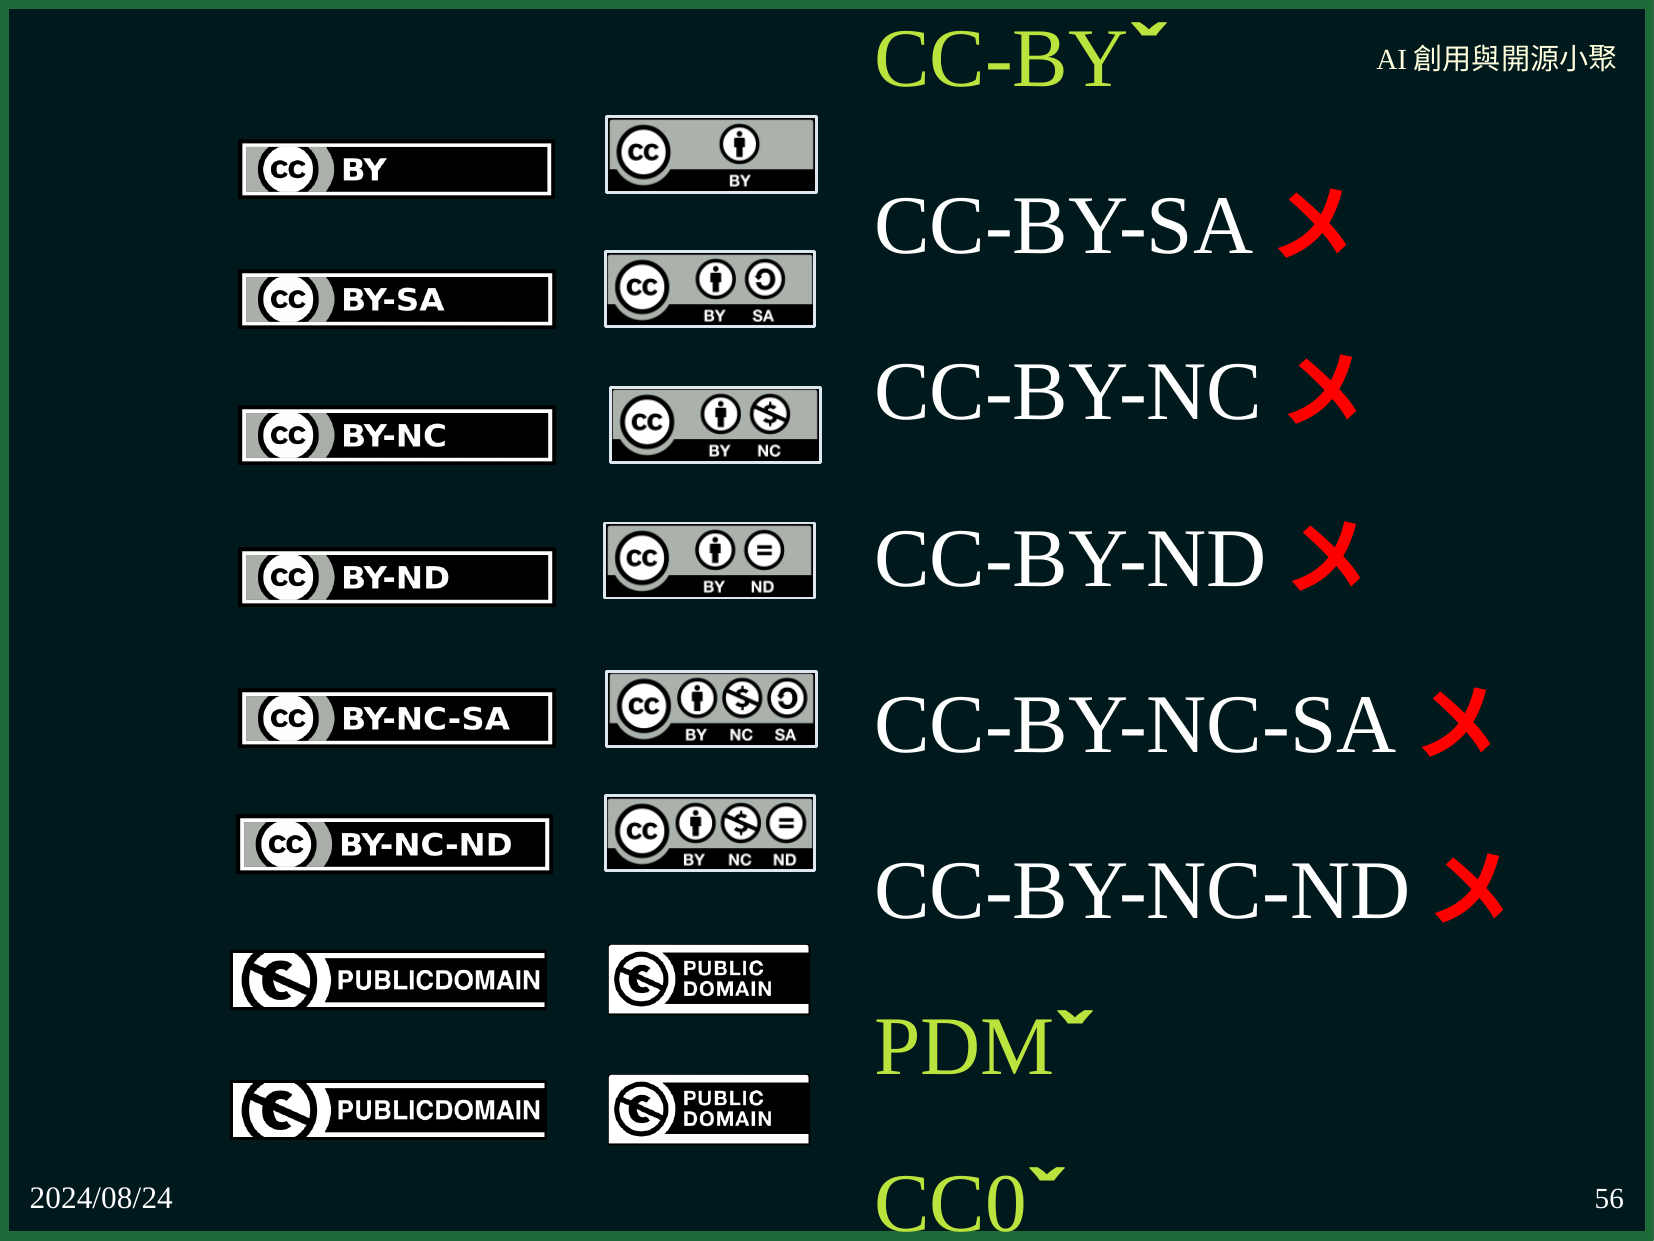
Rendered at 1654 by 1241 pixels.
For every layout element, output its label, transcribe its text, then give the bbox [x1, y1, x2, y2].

picture [238, 405, 556, 465]
picture [238, 547, 556, 607]
picture [608, 944, 811, 1016]
picture [236, 814, 553, 875]
picture [606, 524, 813, 597]
picture [230, 950, 547, 1010]
picture [606, 797, 814, 870]
title CC-BYˇ CC-BY-SA〤 CC-BY-NC〤 CC-BY-ND〤 CC-BY-NC-SA〤 CC-BY-NC-ND〤 PDMˇ CC0ˇ [874, 58, 1536, 1152]
picture [608, 672, 815, 745]
picture [608, 118, 815, 191]
picture [238, 688, 556, 749]
picture [238, 269, 556, 329]
picture [230, 1080, 547, 1140]
picture [606, 253, 814, 326]
picture [608, 1074, 811, 1146]
picture [611, 388, 819, 461]
picture [238, 139, 555, 199]
